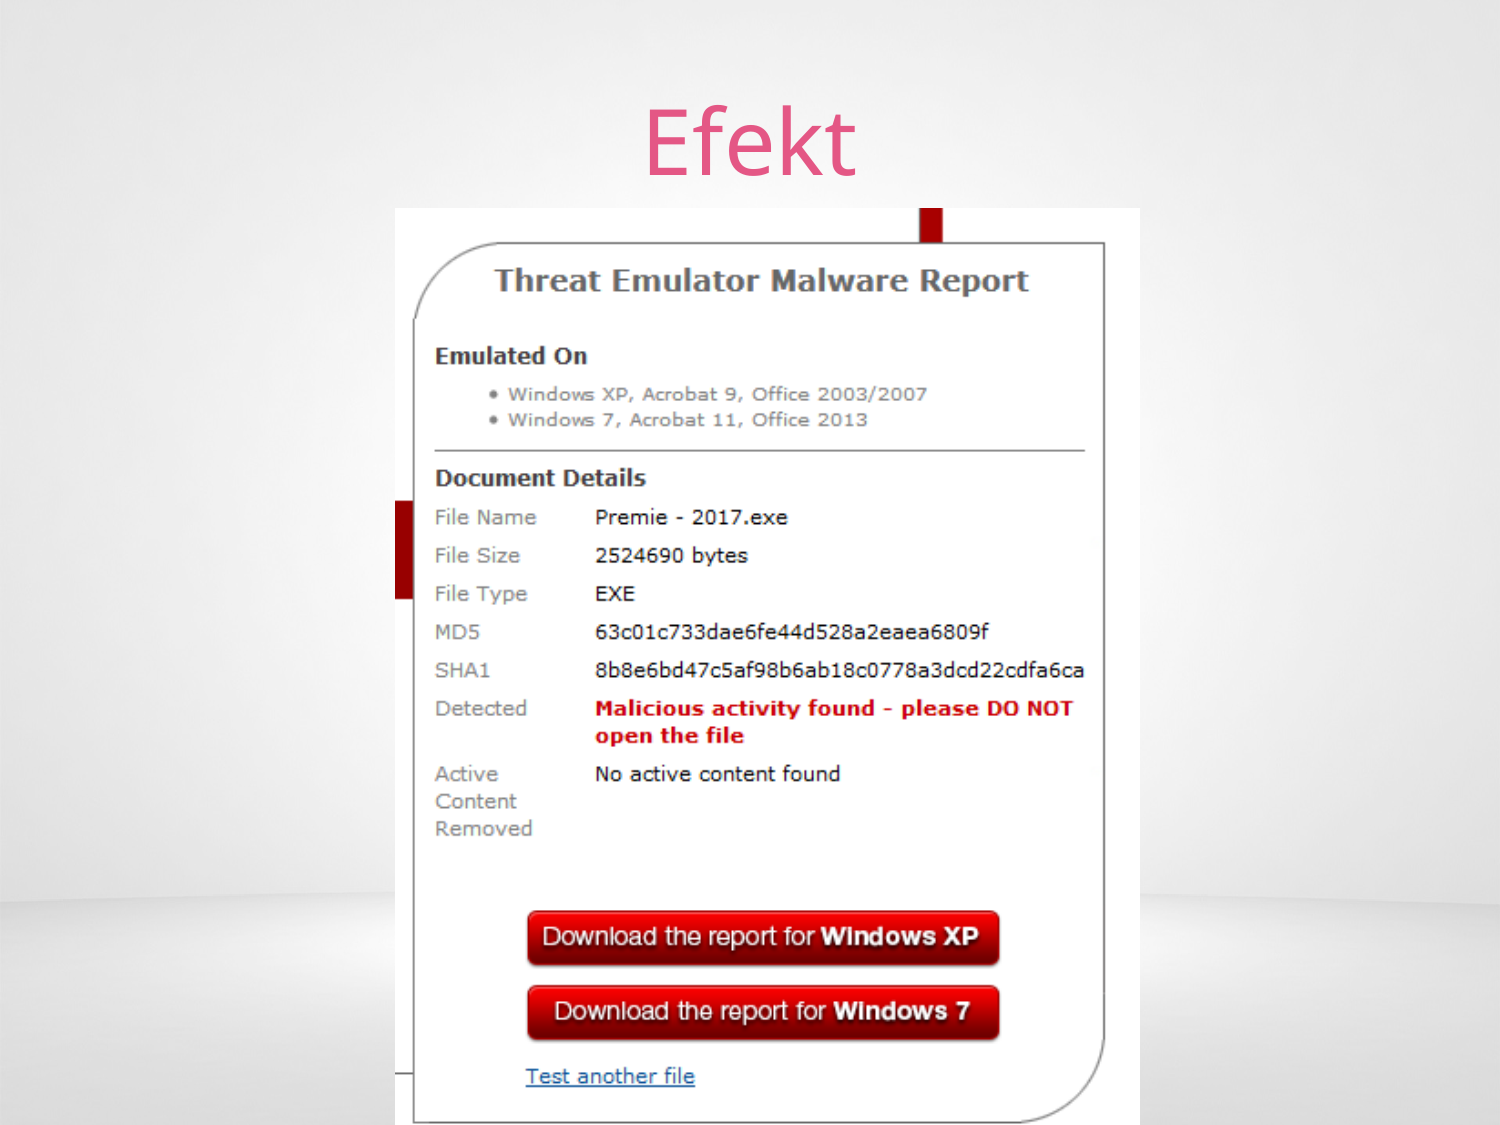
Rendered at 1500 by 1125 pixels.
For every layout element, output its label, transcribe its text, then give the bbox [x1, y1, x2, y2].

picture [0, 0, 1500, 1125]
title Efekt [75, 45, 1425, 233]
